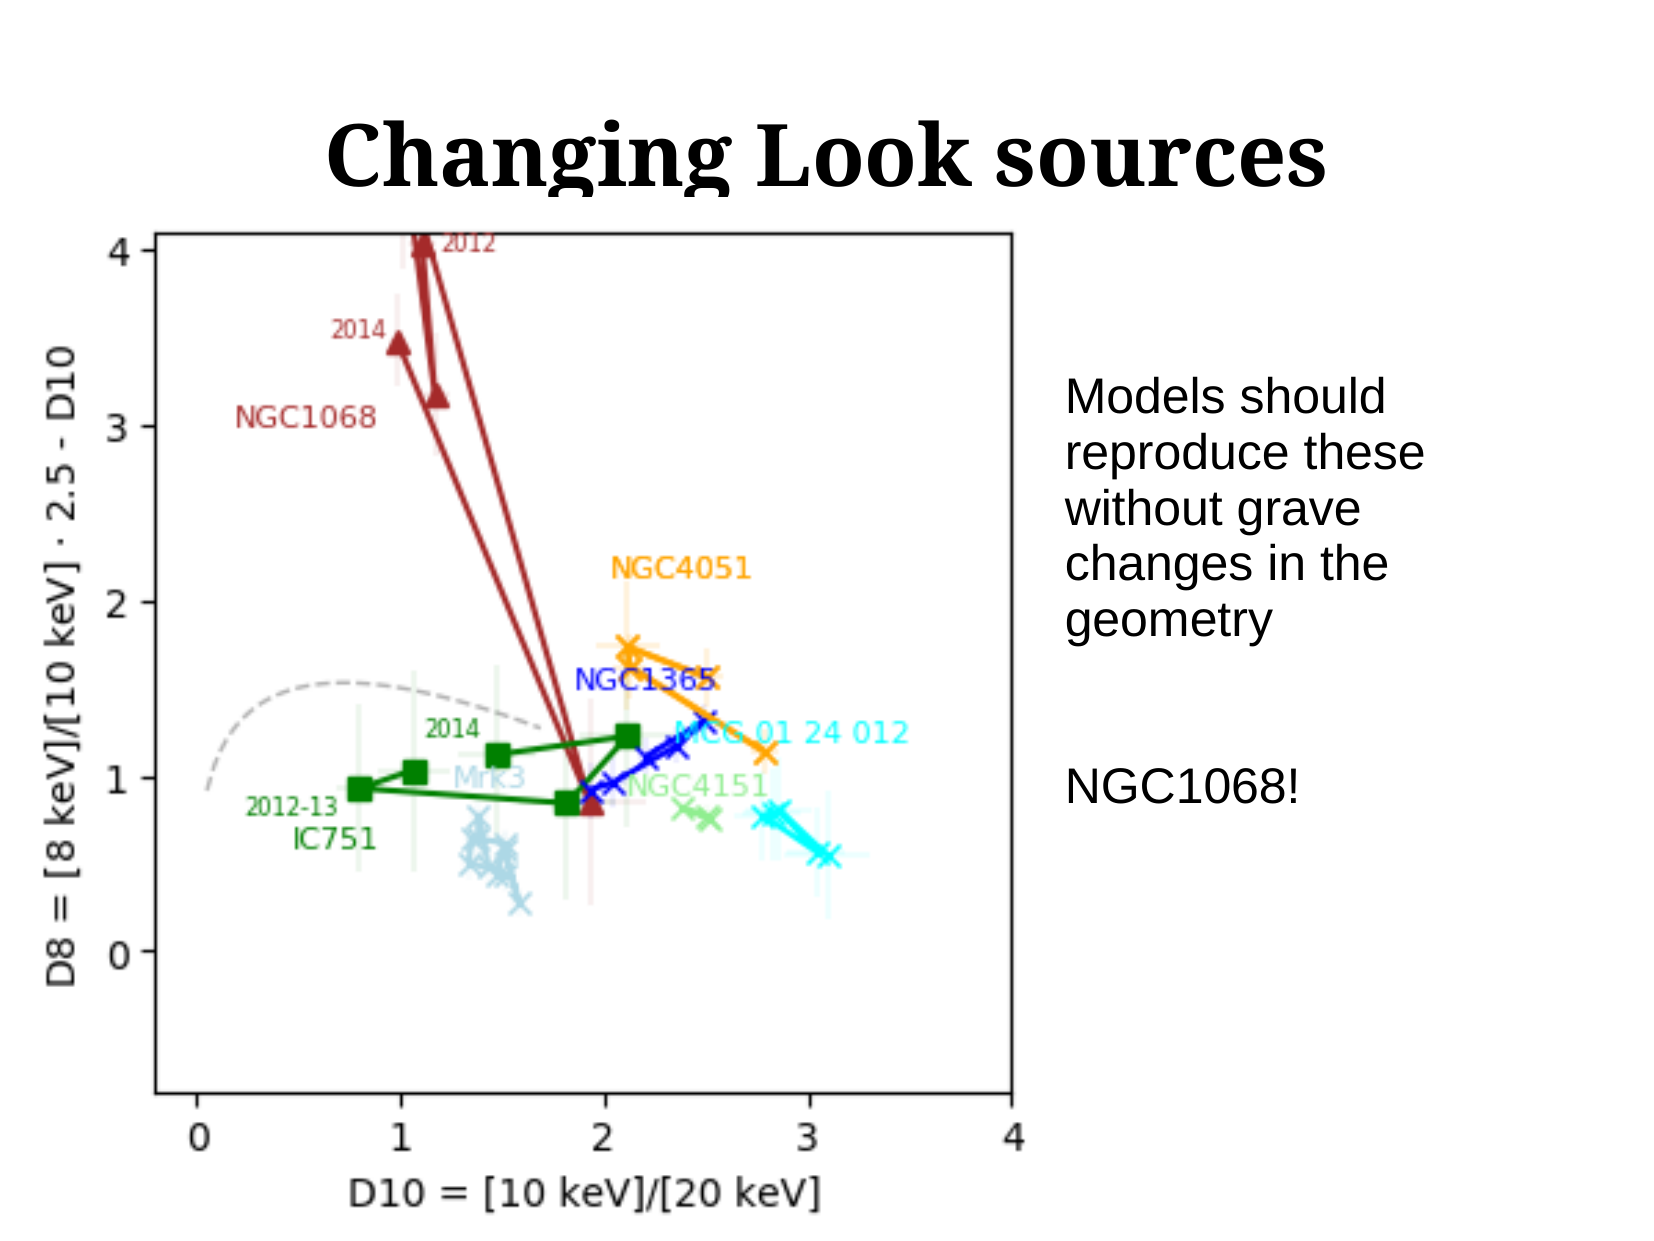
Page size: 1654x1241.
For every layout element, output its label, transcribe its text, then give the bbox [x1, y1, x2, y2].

text_box Models should reproduce these without grave changes in the geometry NGC1068! [1050, 360, 1501, 822]
picture [17, 197, 1050, 1241]
title Changing Look sources [82, 49, 1571, 257]
